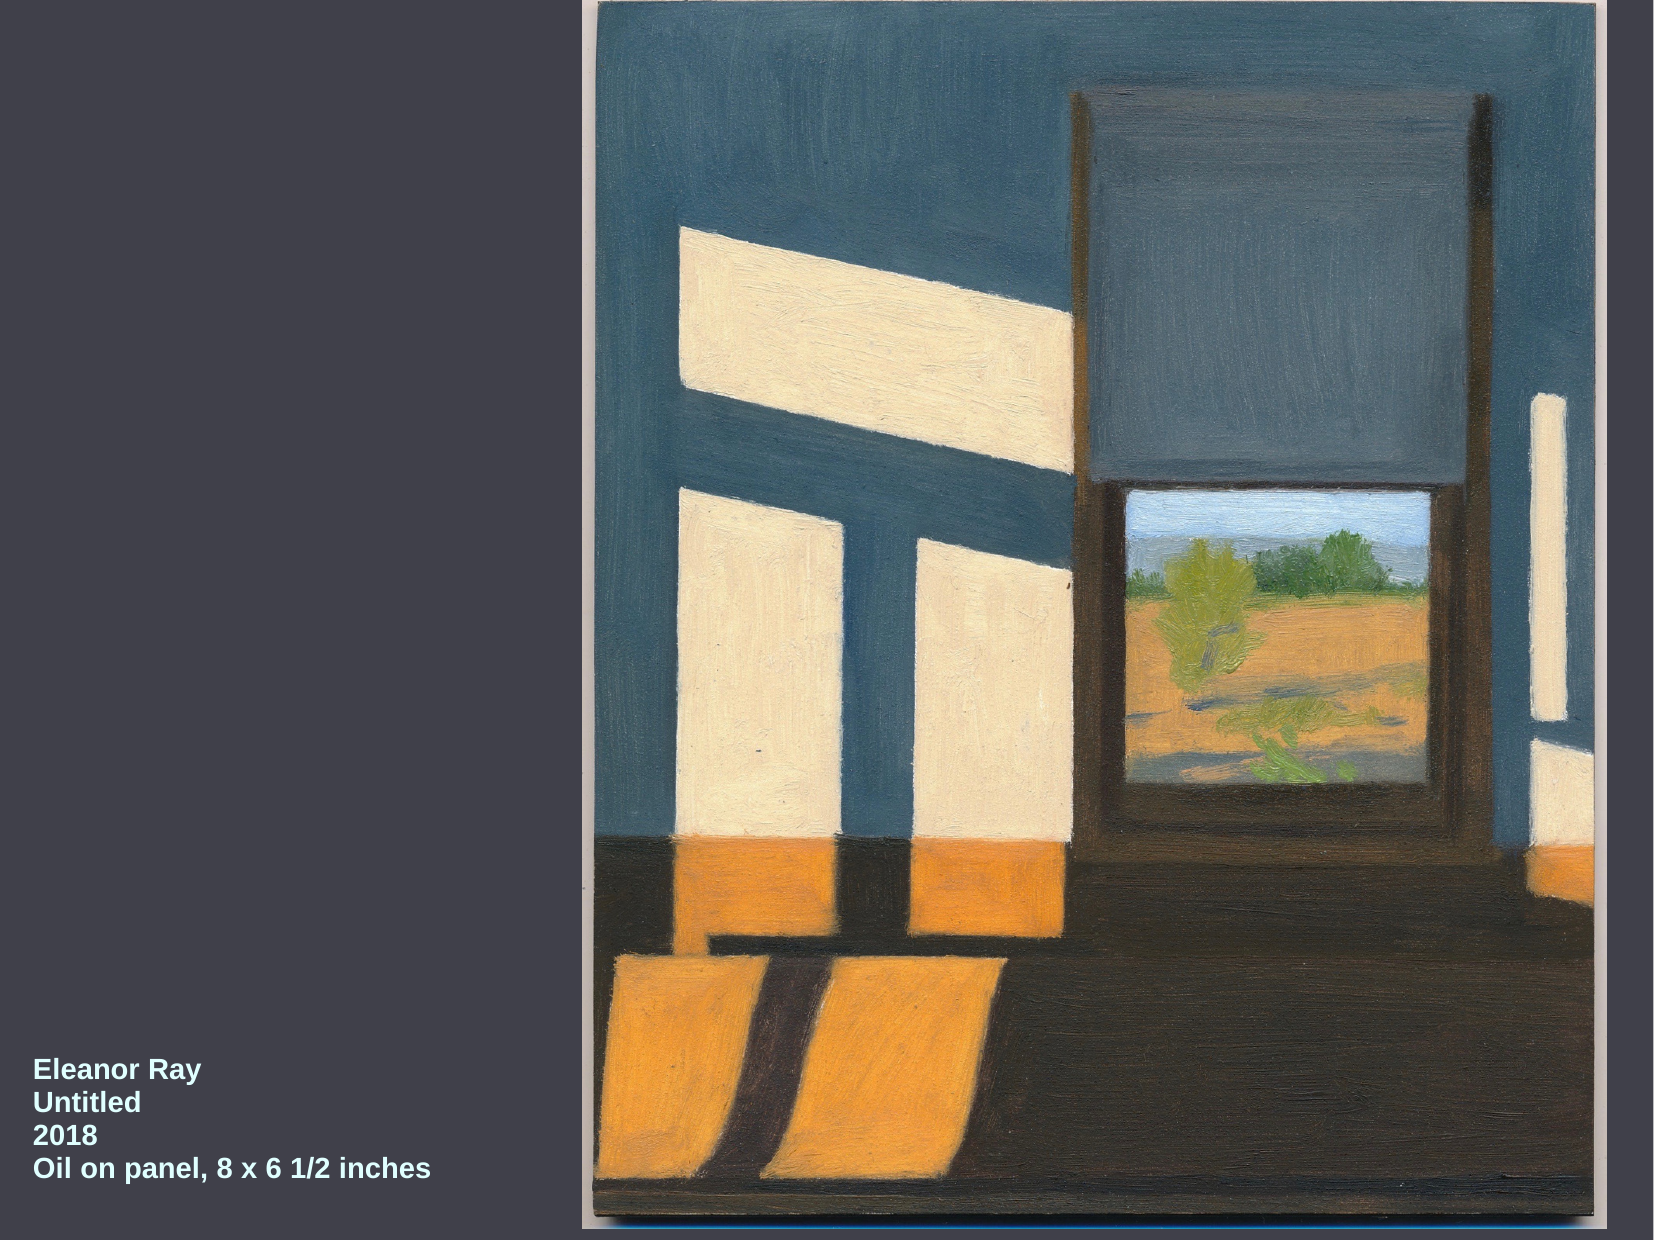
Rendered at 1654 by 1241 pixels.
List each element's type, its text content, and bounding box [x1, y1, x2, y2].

picture [582, 0, 1607, 1229]
text_box Eleanor Ray Untitled 2018 Oil on panel, 8 x 6 1/2 inches [18, 1003, 626, 1225]
